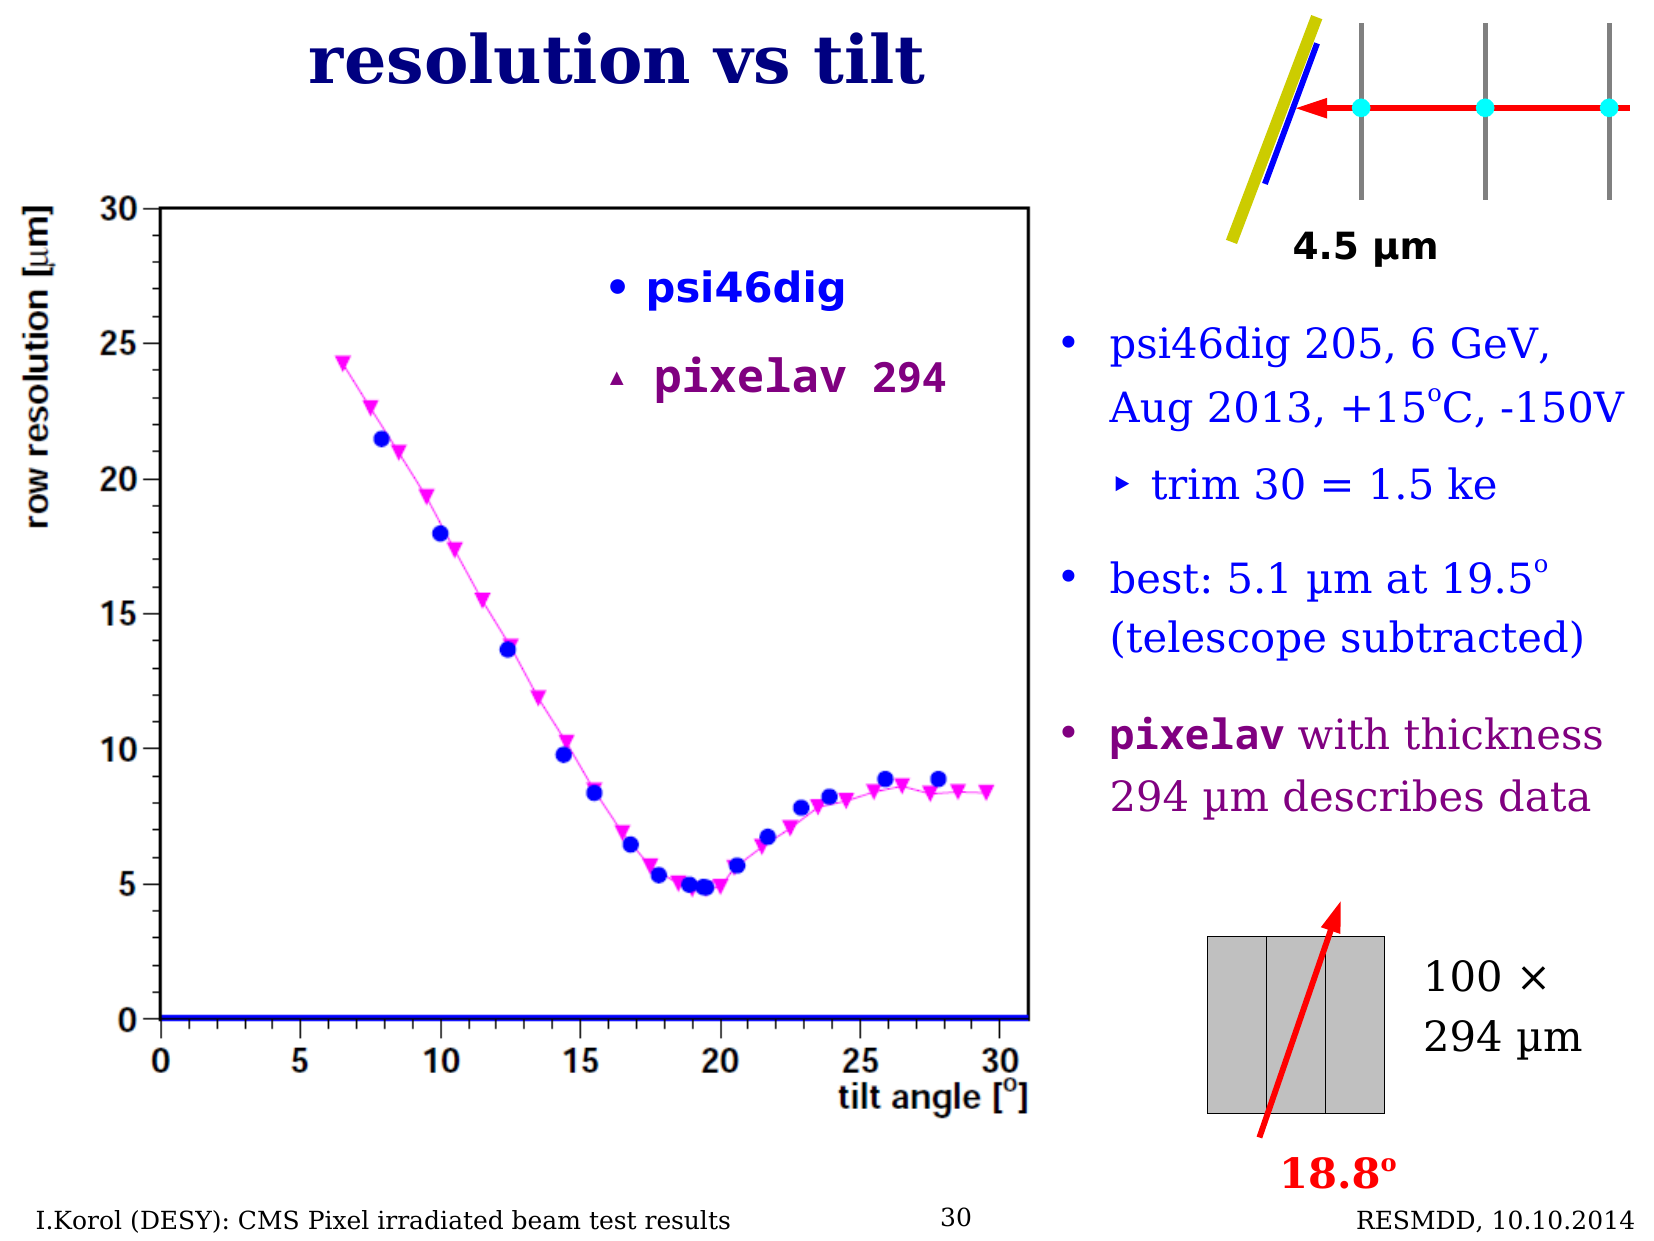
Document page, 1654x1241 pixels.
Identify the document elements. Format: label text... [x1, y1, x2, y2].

list psi46dig 205, 6 GeV, Aug 2013, +15oC, -150V trim 30 = 1.5 ke best: 5.1 µm at 19.5o (telescope subtracted) pixelav with thickness 294 µm describes data [1056, 308, 1643, 804]
text_box 18.8o [1279, 1138, 1398, 1188]
text_box ▴ pixelav 294 [604, 329, 949, 385]
text_box [1207, 936, 1325, 1114]
picture [12, 188, 1049, 1134]
text_box [1475, 98, 1495, 118]
text_box [1599, 98, 1619, 118]
text_box [1271, 936, 1385, 1114]
text_box • psi46dig [604, 252, 847, 302]
text_box 4.5 µm [1292, 215, 1439, 259]
title resolution vs tilt [0, 20, 1236, 100]
text_box [1351, 98, 1371, 118]
text_box 100 × 294 µm [1423, 942, 1583, 1051]
